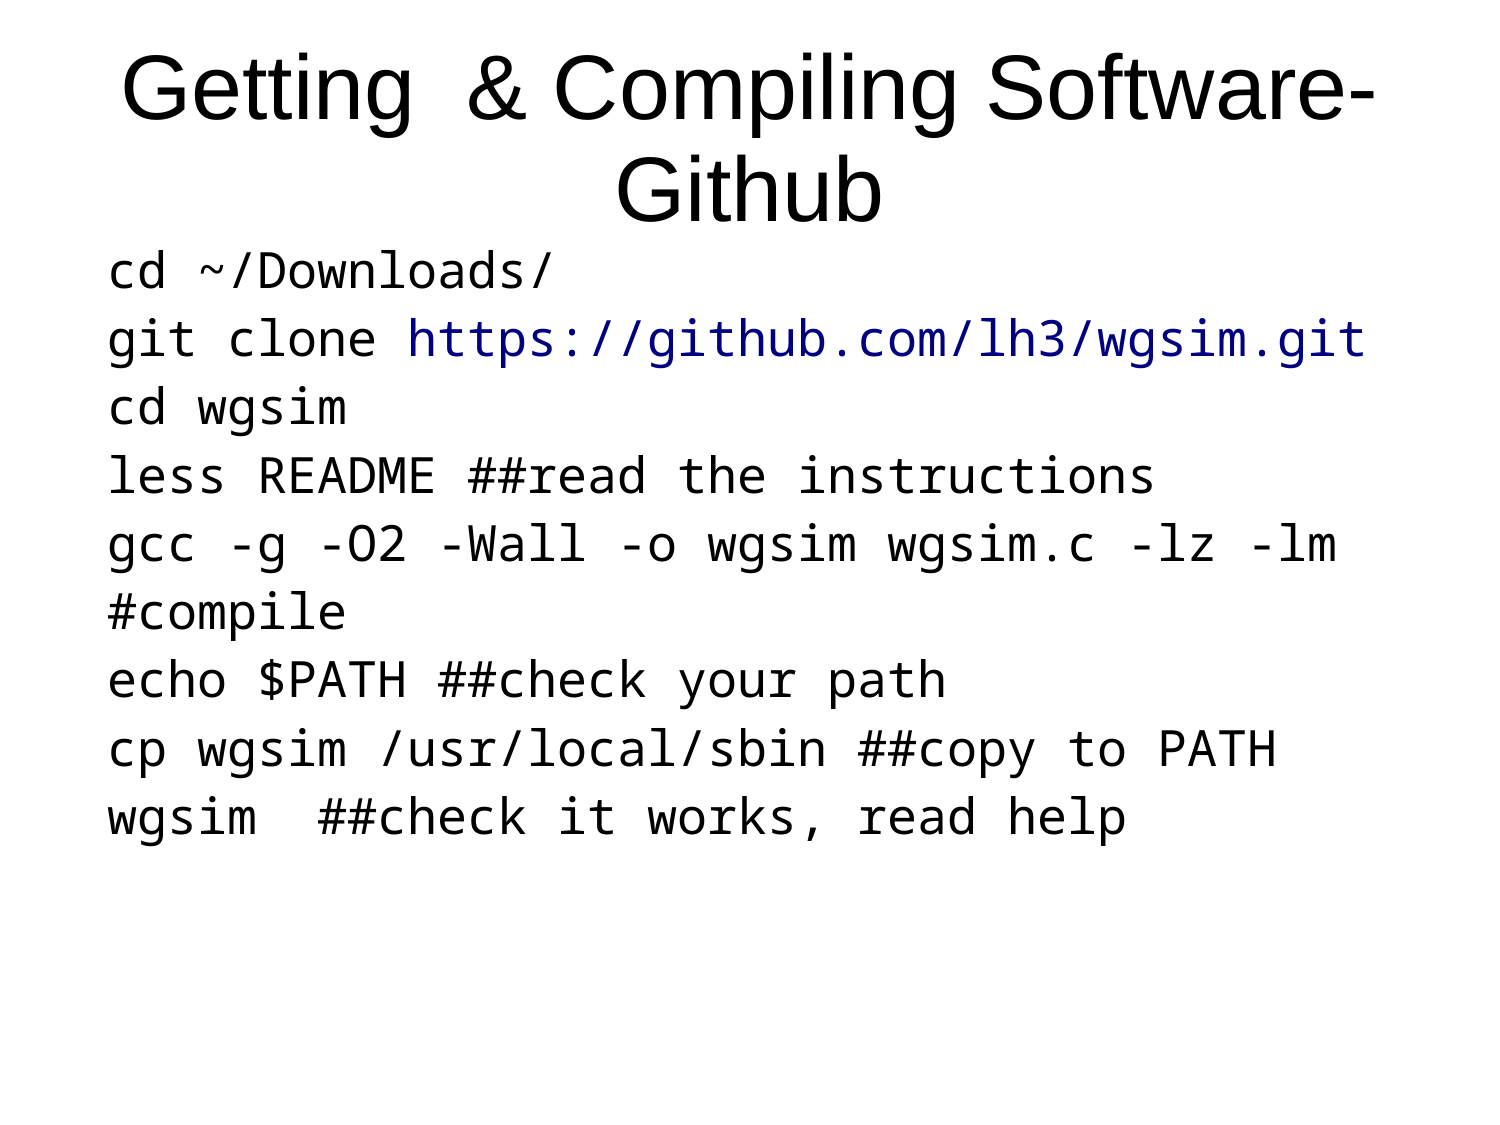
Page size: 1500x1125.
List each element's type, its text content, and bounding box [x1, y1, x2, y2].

title Getting & Compiling Software-Github [74, 36, 1425, 242]
subtitle cd ~/Downloads/ git clone https://github.com/lh3/wgsim.git cd wgsim less README ##read the instructions gcc -g -O2 -Wall -o wgsim wgsim.c -lz -lm #compile echo $PATH ##check your path cp wgsim /usr/local/sbin ##copy to PATH wgsim ##check it works, read help [107, 257, 1490, 910]
